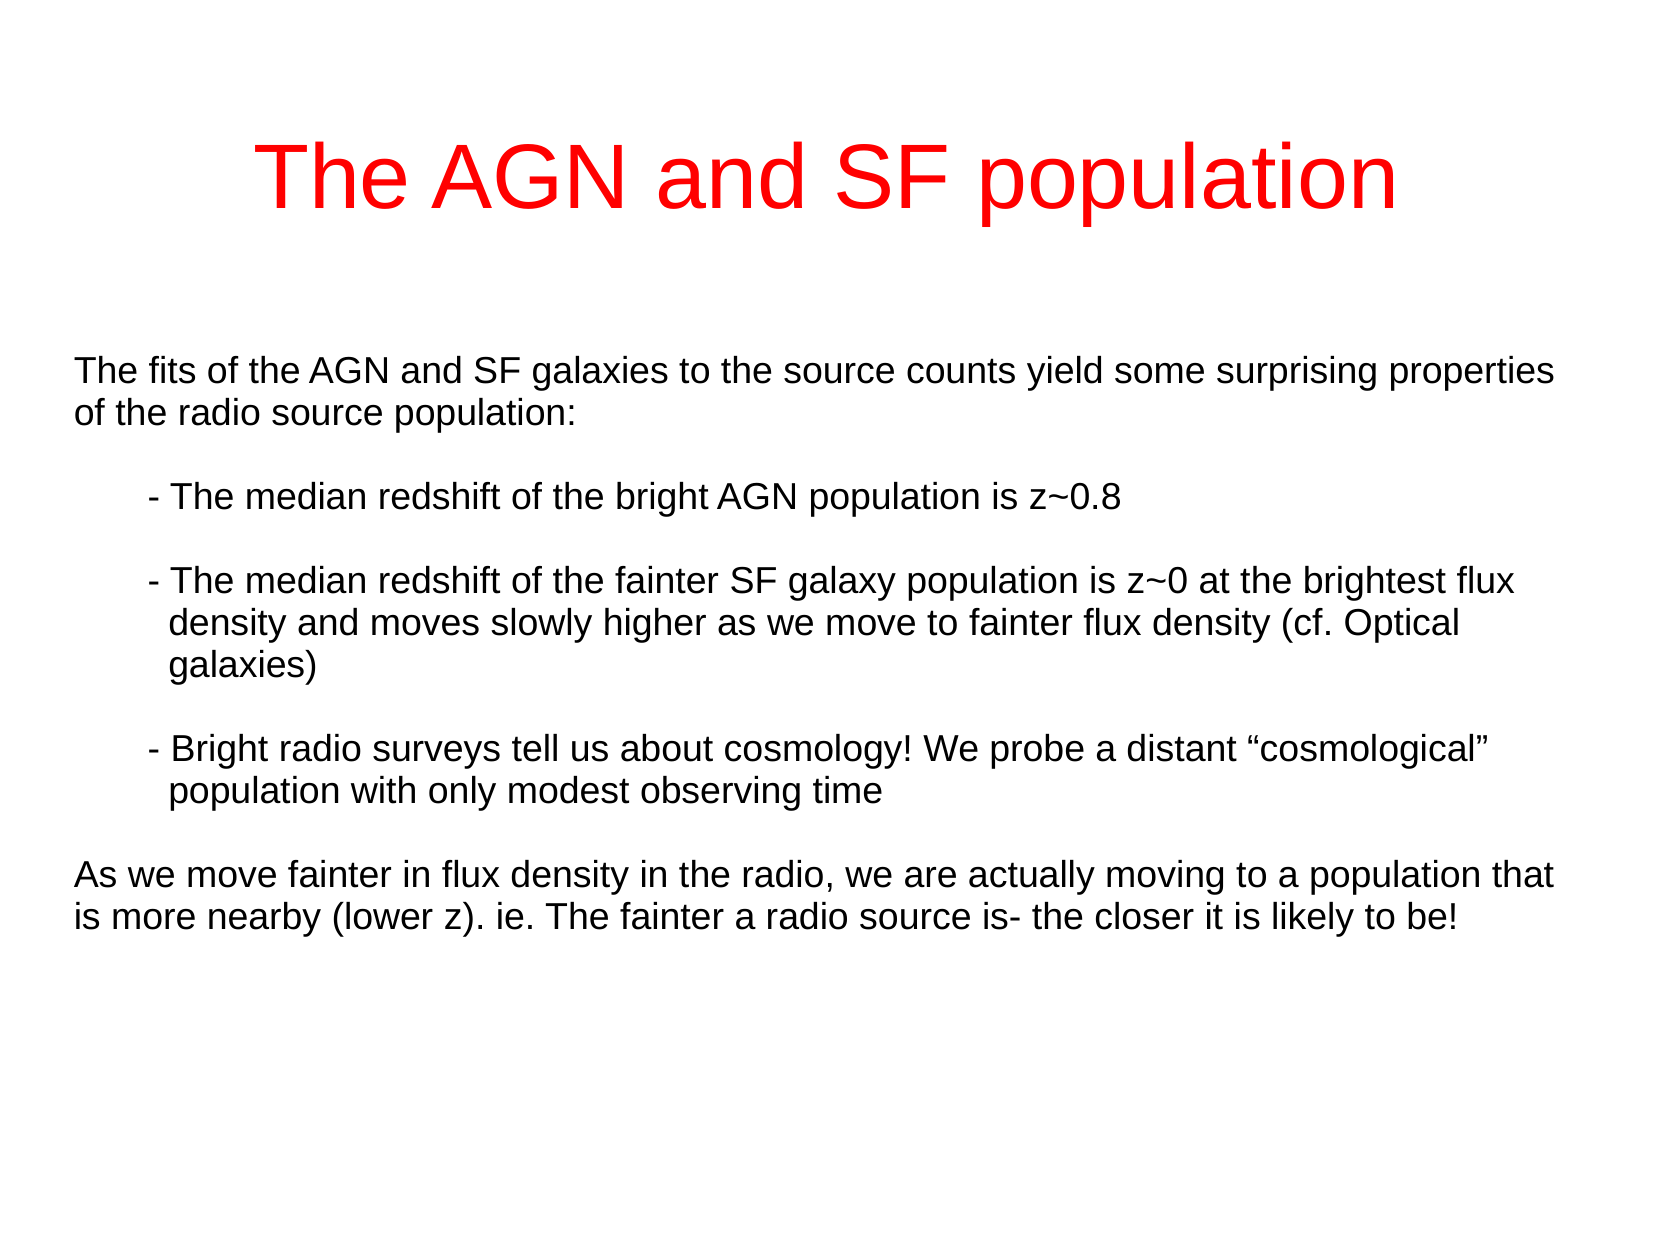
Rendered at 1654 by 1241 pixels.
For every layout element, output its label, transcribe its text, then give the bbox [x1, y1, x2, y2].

title The AGN and SF population [165, 59, 1489, 296]
text_box The fits of the AGN and SF galaxies to the source counts yield some surprising properties of the radio source population: - The median redshift of the bright AGN population is z~0.8 - The median redshift of the fainter SF galaxy population is z~0 at the brightest flux density and moves slowly higher as we move to fainter flux density (cf. Optical galaxies) - Bright radio surveys tell us about cosmology! We probe a distant “cosmological” population with only modest observing time As we move fainter in flux density in the radio, we are actually moving to a population that is more nearby (lower z). ie. The fainter a radio source is- the closer it is likely to be! [59, 342, 1595, 1016]
